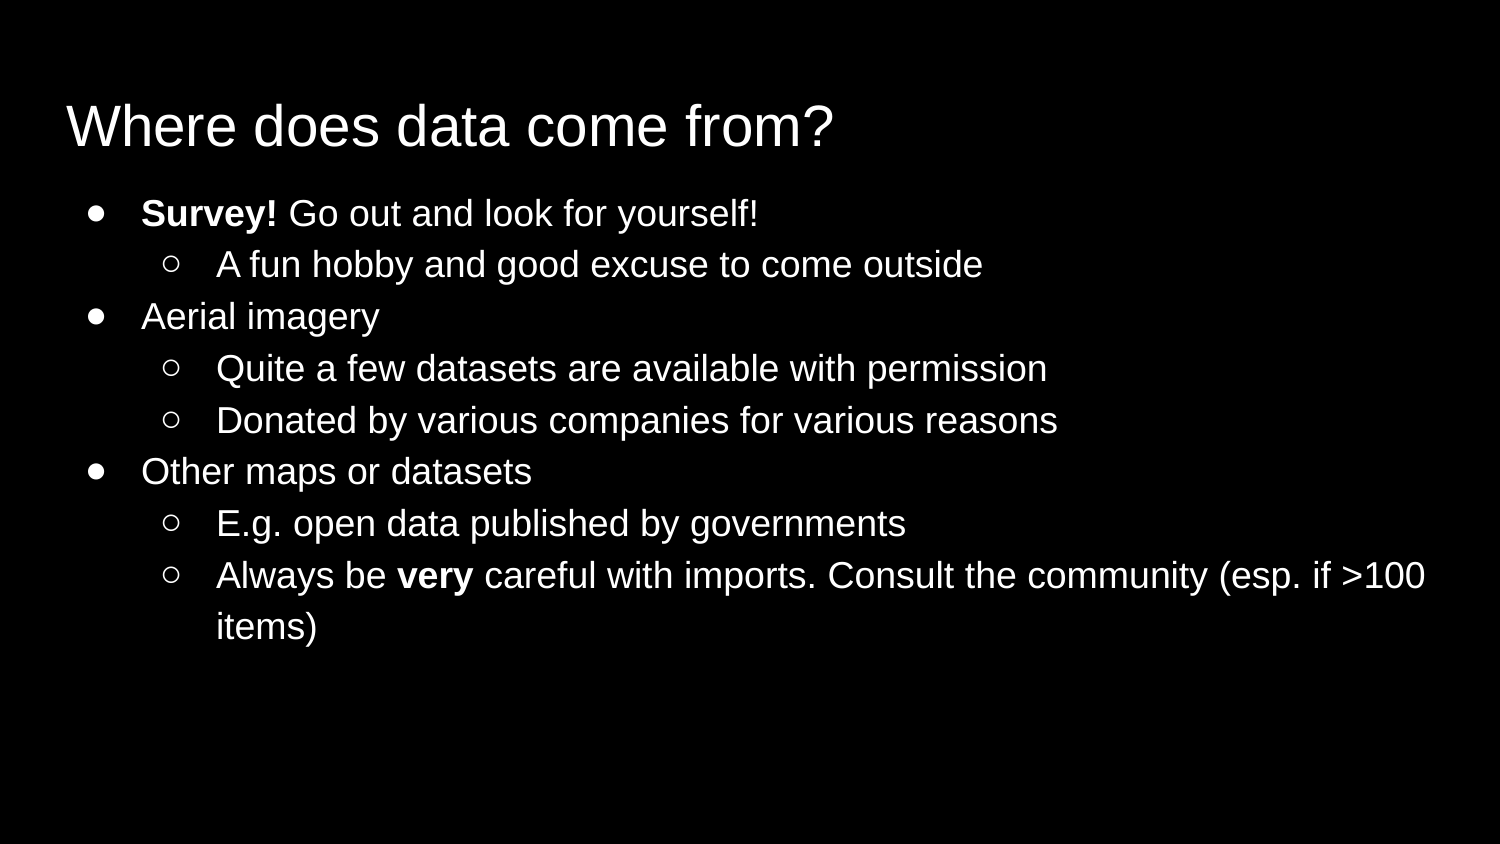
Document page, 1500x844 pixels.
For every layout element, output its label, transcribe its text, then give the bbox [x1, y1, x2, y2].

list Survey! Go out and look for yourself! A fun hobby and good excuse to come outside Aerial imagery Quite a few datasets are available with permission Donated by various companies for various reasons Other maps or datasets E.g. open data published by governments Always be very careful with imports. Consult the community (esp. if >100 items) [51, 166, 1449, 728]
title Where does data come from? [51, 72, 1449, 166]
